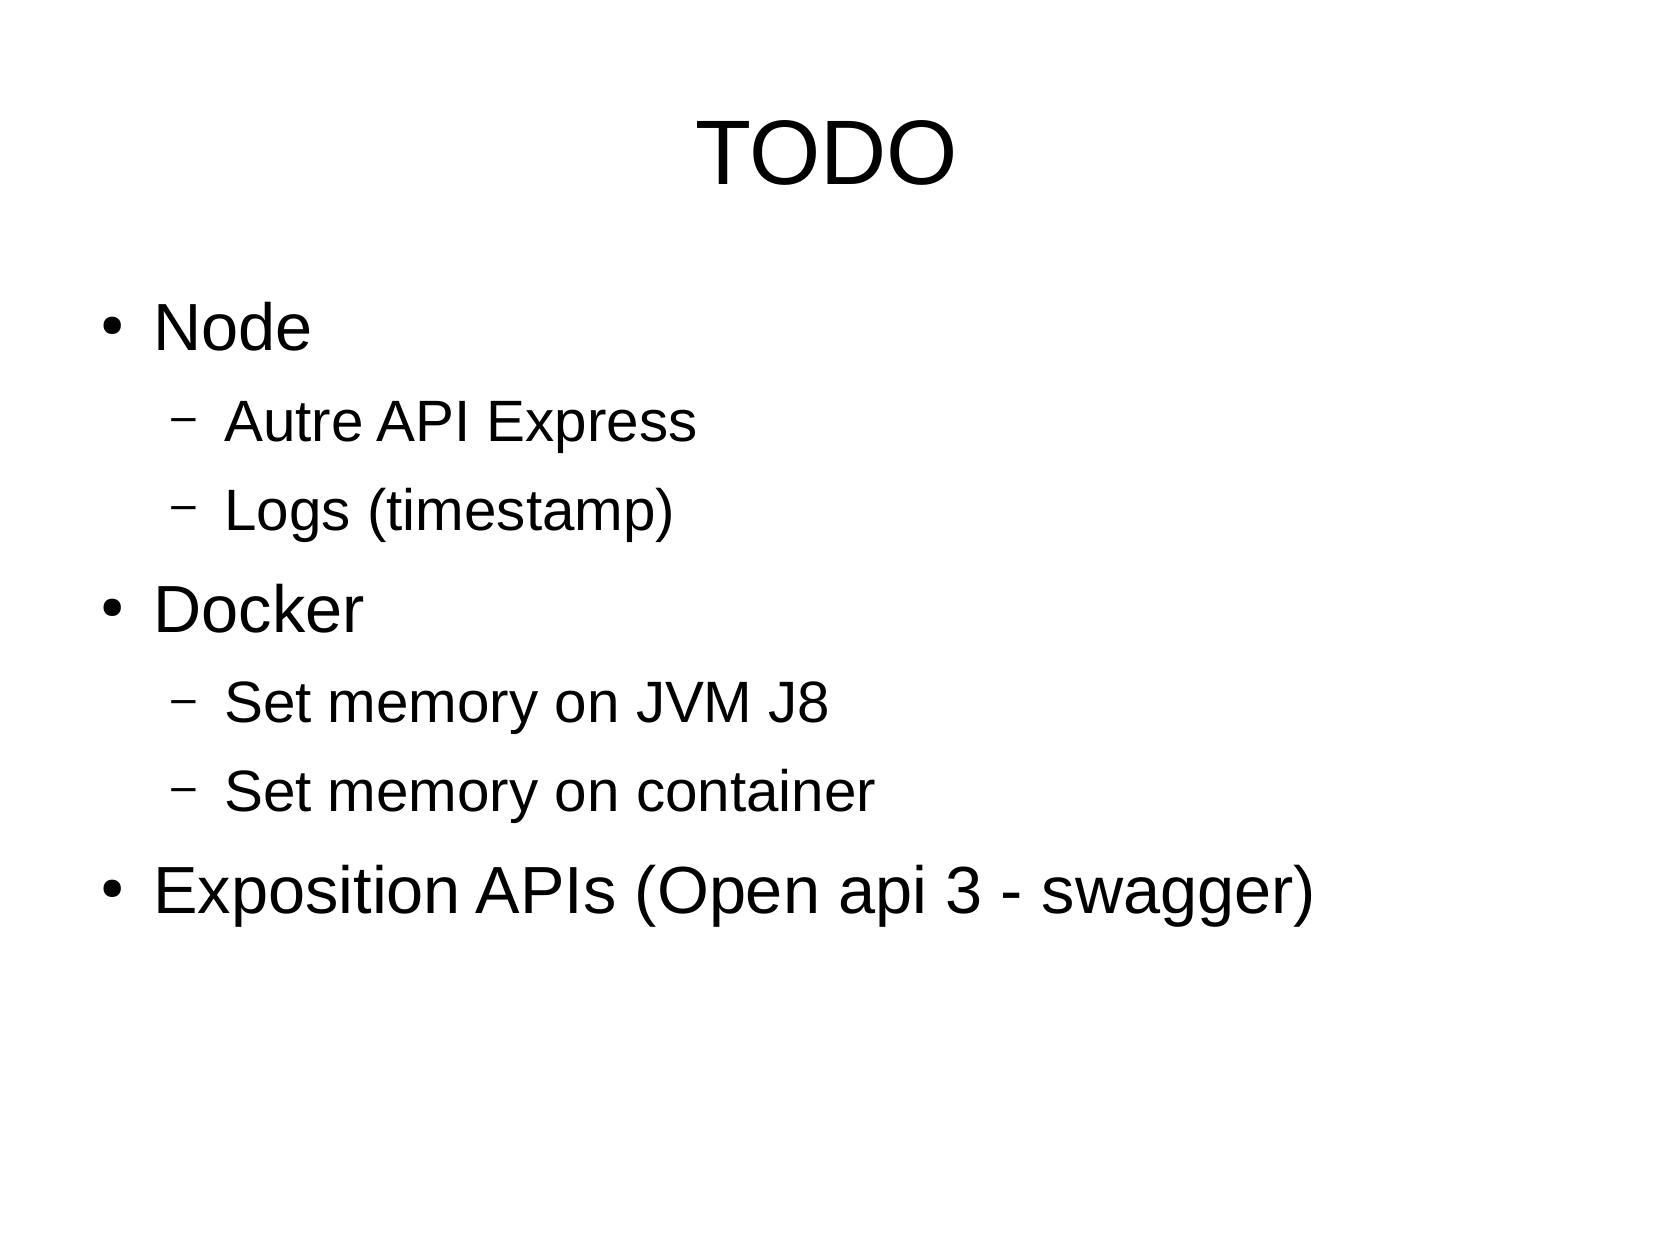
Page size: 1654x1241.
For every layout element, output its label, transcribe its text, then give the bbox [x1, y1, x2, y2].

list Node Autre API Express Logs (timestamp) Docker Set memory on JVM J8 Set memory on container Exposition APIs (Open api 3 - swagger) [82, 290, 1571, 1010]
title TODO [82, 49, 1571, 257]
